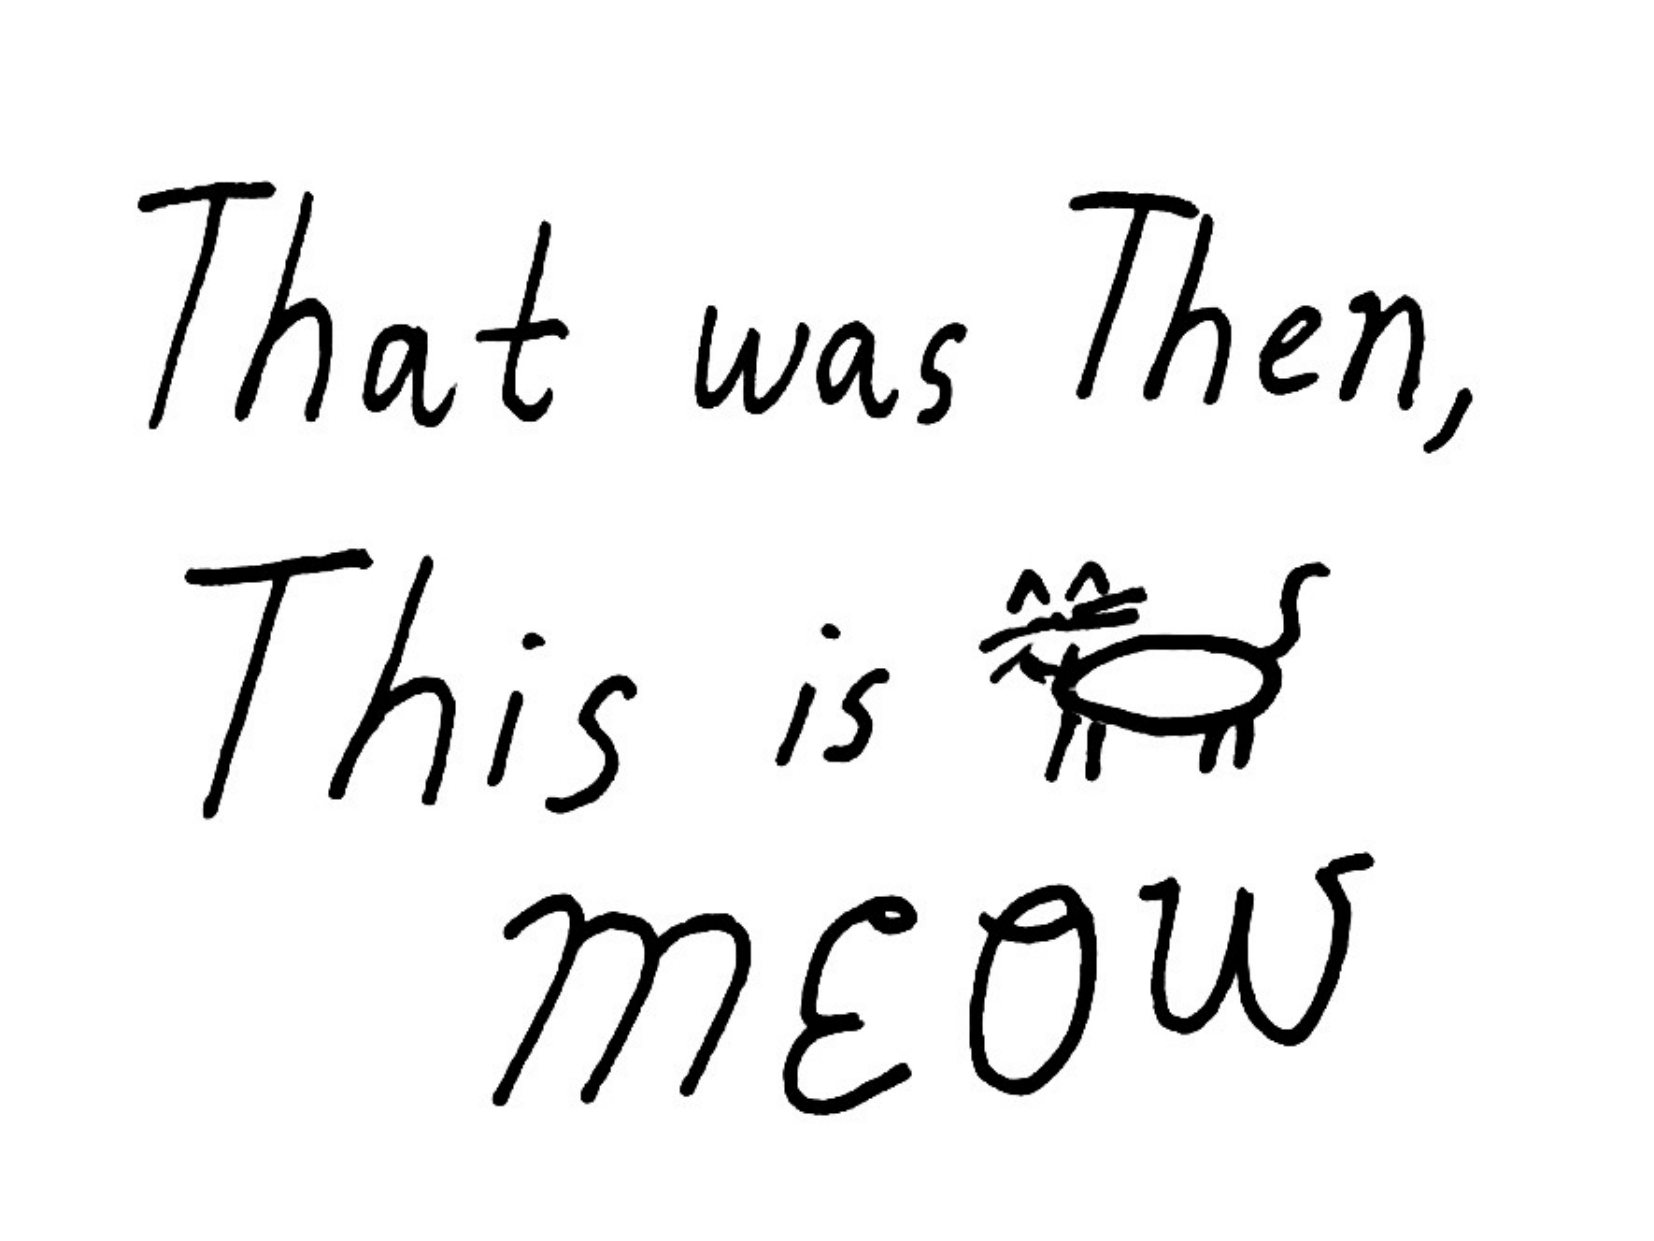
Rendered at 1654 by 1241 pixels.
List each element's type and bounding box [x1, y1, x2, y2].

picture [0, 106, 1654, 1171]
